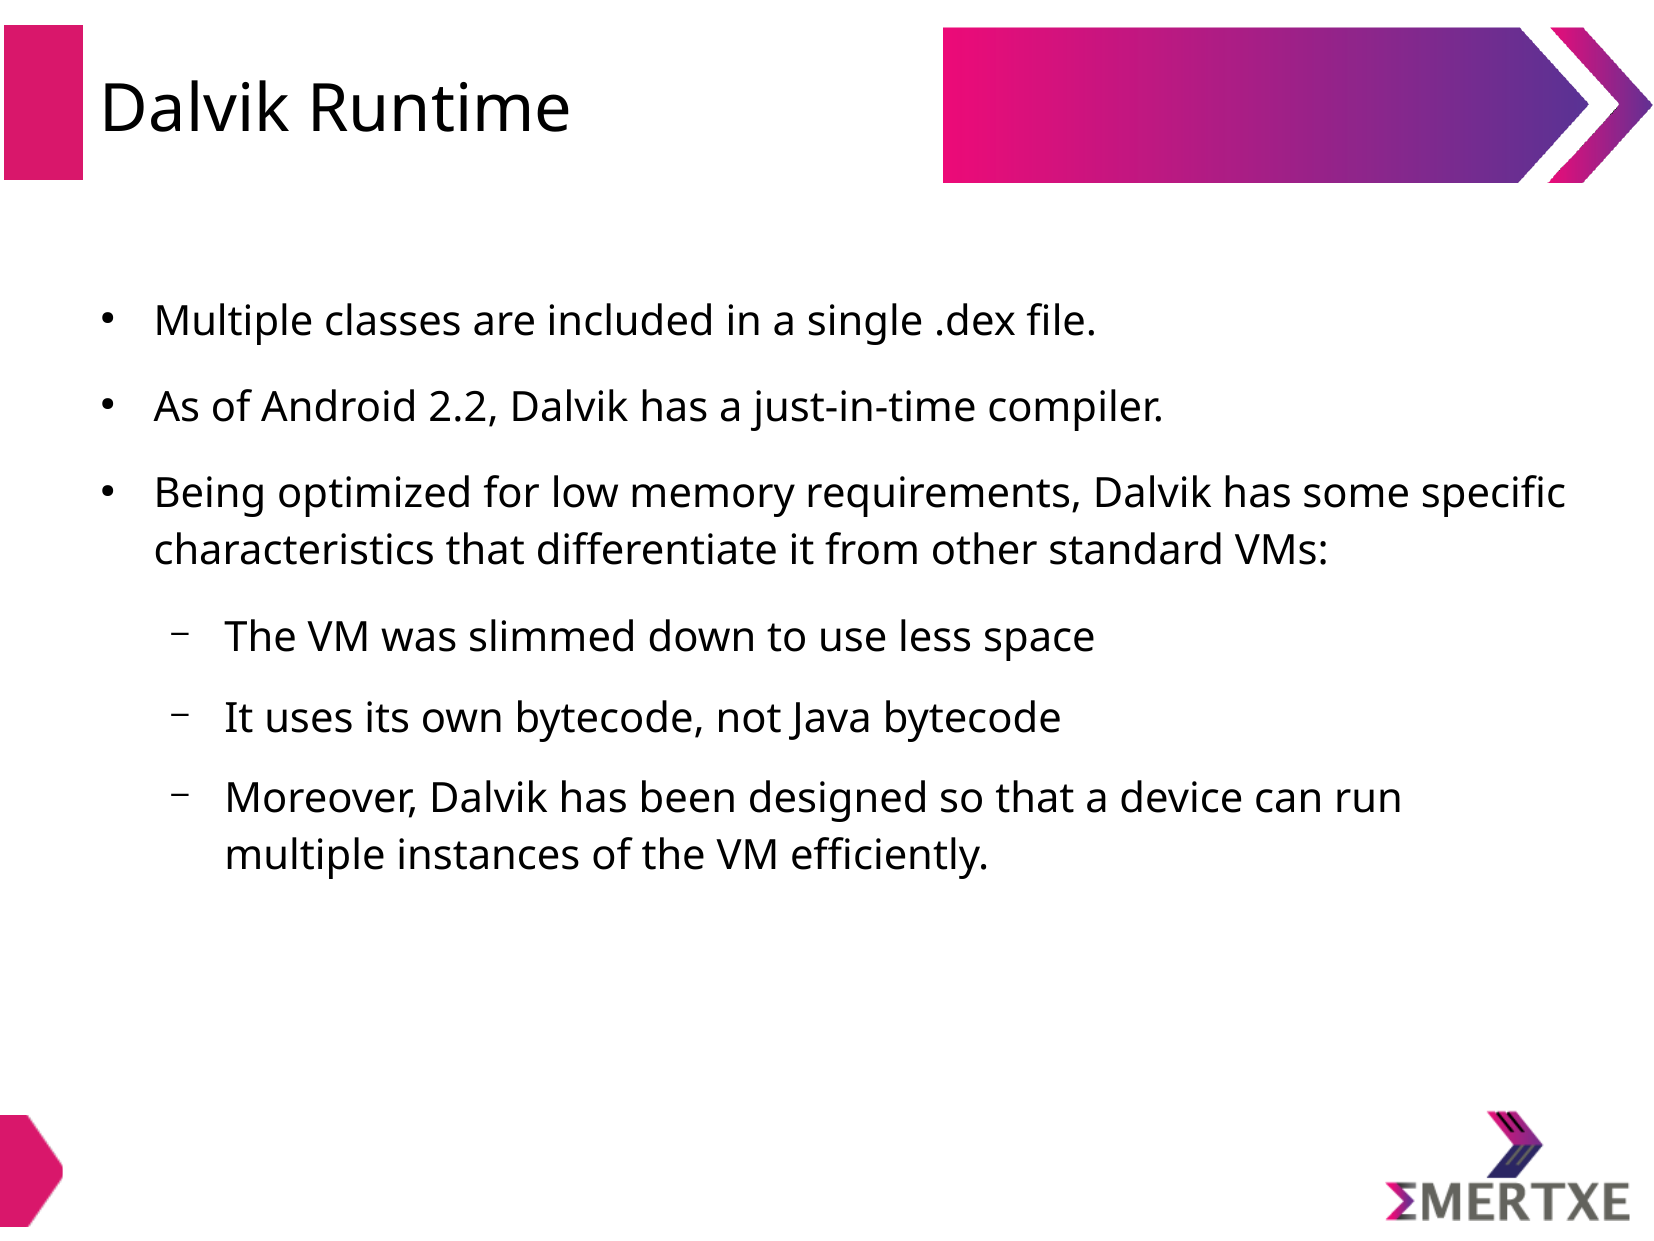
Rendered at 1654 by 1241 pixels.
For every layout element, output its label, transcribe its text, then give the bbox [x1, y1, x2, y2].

title Dalvik Runtime [82, 2, 1571, 210]
picture [1571, 27, 1653, 183]
list Multiple classes are included in a single .dex file. As of Android 2.2, Dalvik has a just-in-time compiler. Being optimized for low memory requirements, Dalvik has some specific characteristics that differentiate it from other standard VMs: The VM was slimmed down to use less space It uses its own bytecode, not Java bytecode Moreover, Dalvik has been designed so that a device can run multiple instances of the VM efficiently. [82, 290, 1571, 1010]
picture [1385, 1107, 1631, 1221]
